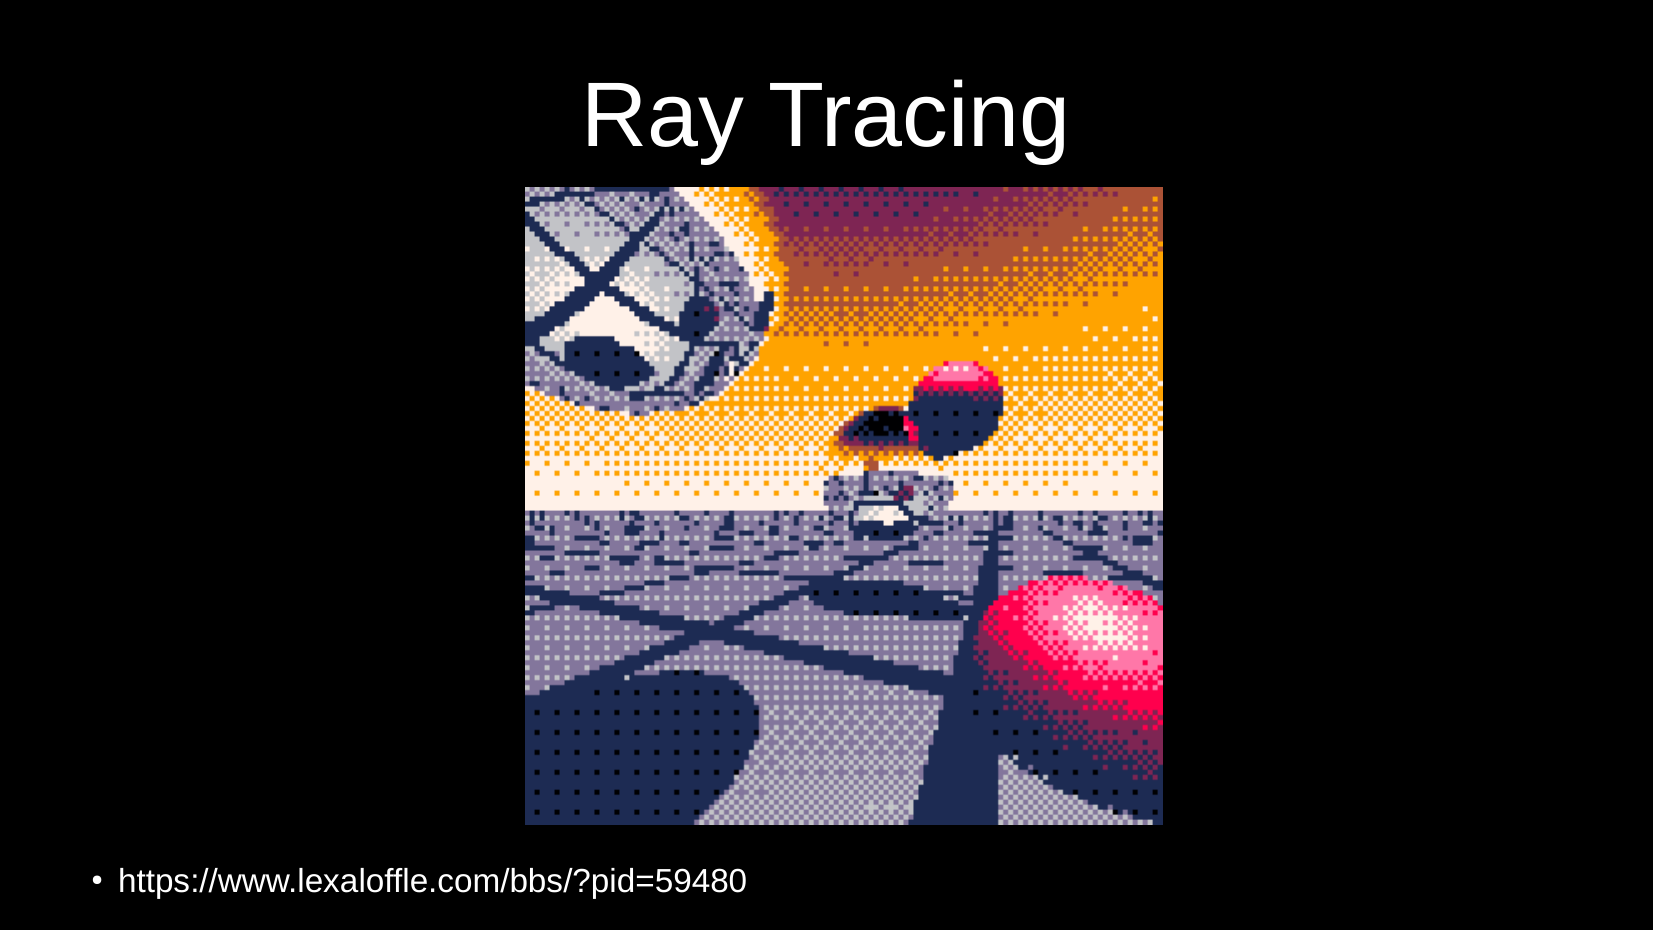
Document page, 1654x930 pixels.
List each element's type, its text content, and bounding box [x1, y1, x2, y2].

picture [525, 187, 1163, 826]
title Ray Tracing [82, 37, 1571, 193]
list https://www.lexaloffle.com/bbs/?pid=59480 [82, 862, 1571, 901]
